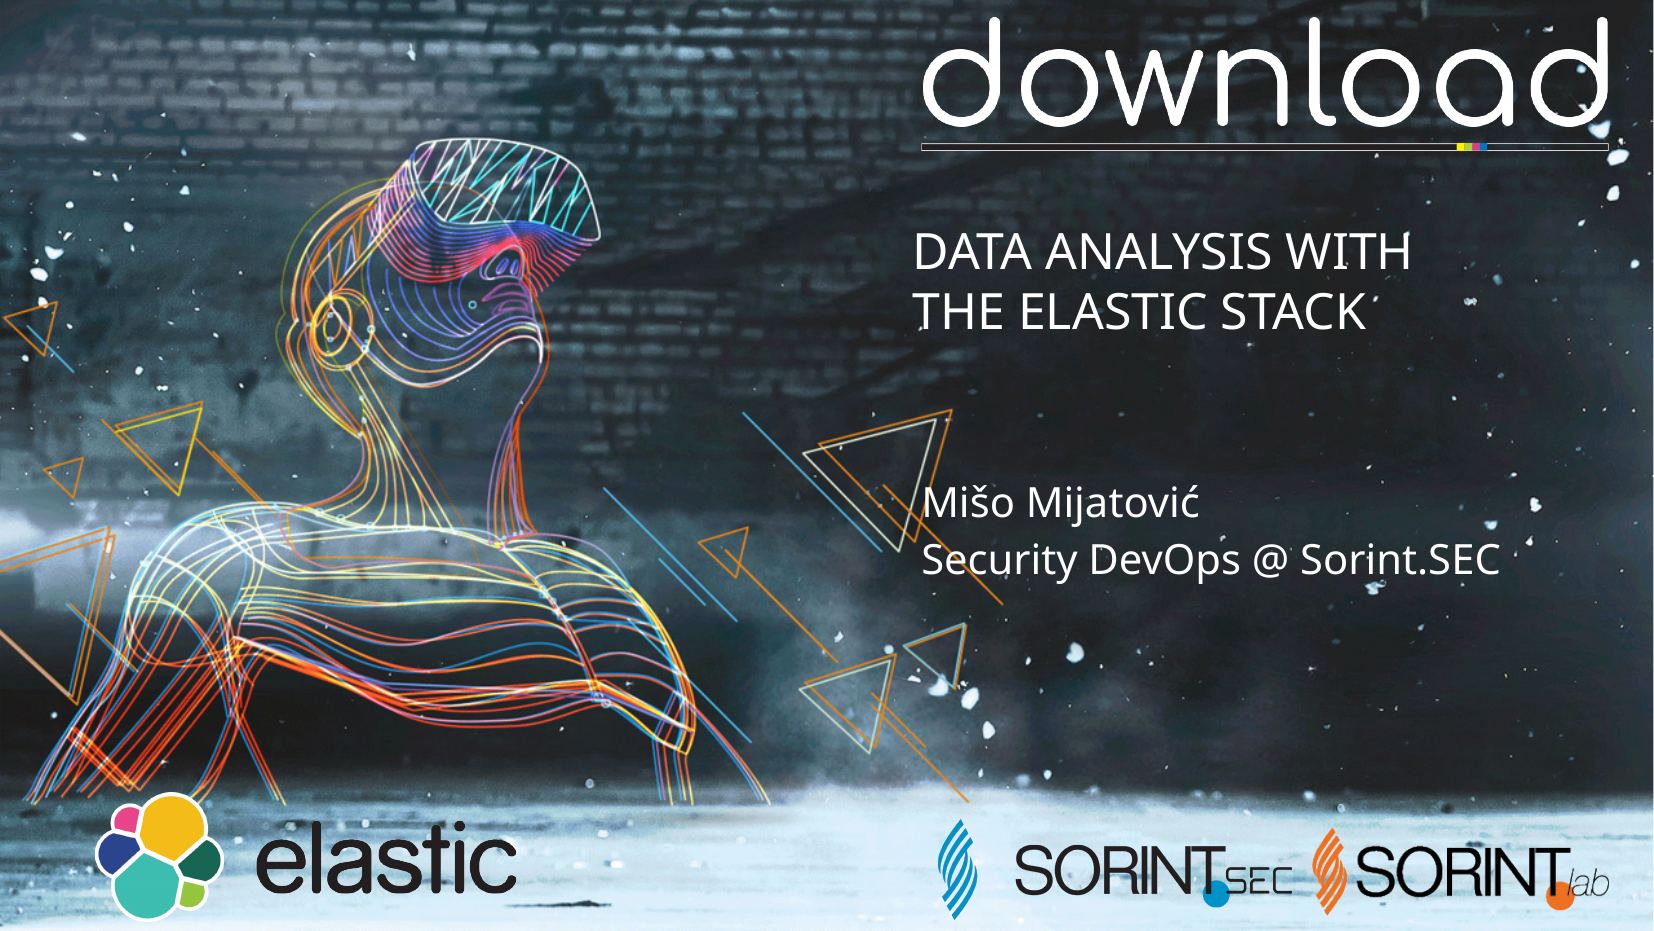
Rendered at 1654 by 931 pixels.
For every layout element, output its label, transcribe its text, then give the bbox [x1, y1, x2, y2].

title DATA ANALYSIS WITH THE ELASTIC STACK [897, 224, 1524, 355]
picture [0, 0, 1654, 931]
text_box Mišo Mijatović Security DevOps @ Sorint.SEC [921, 472, 1548, 585]
